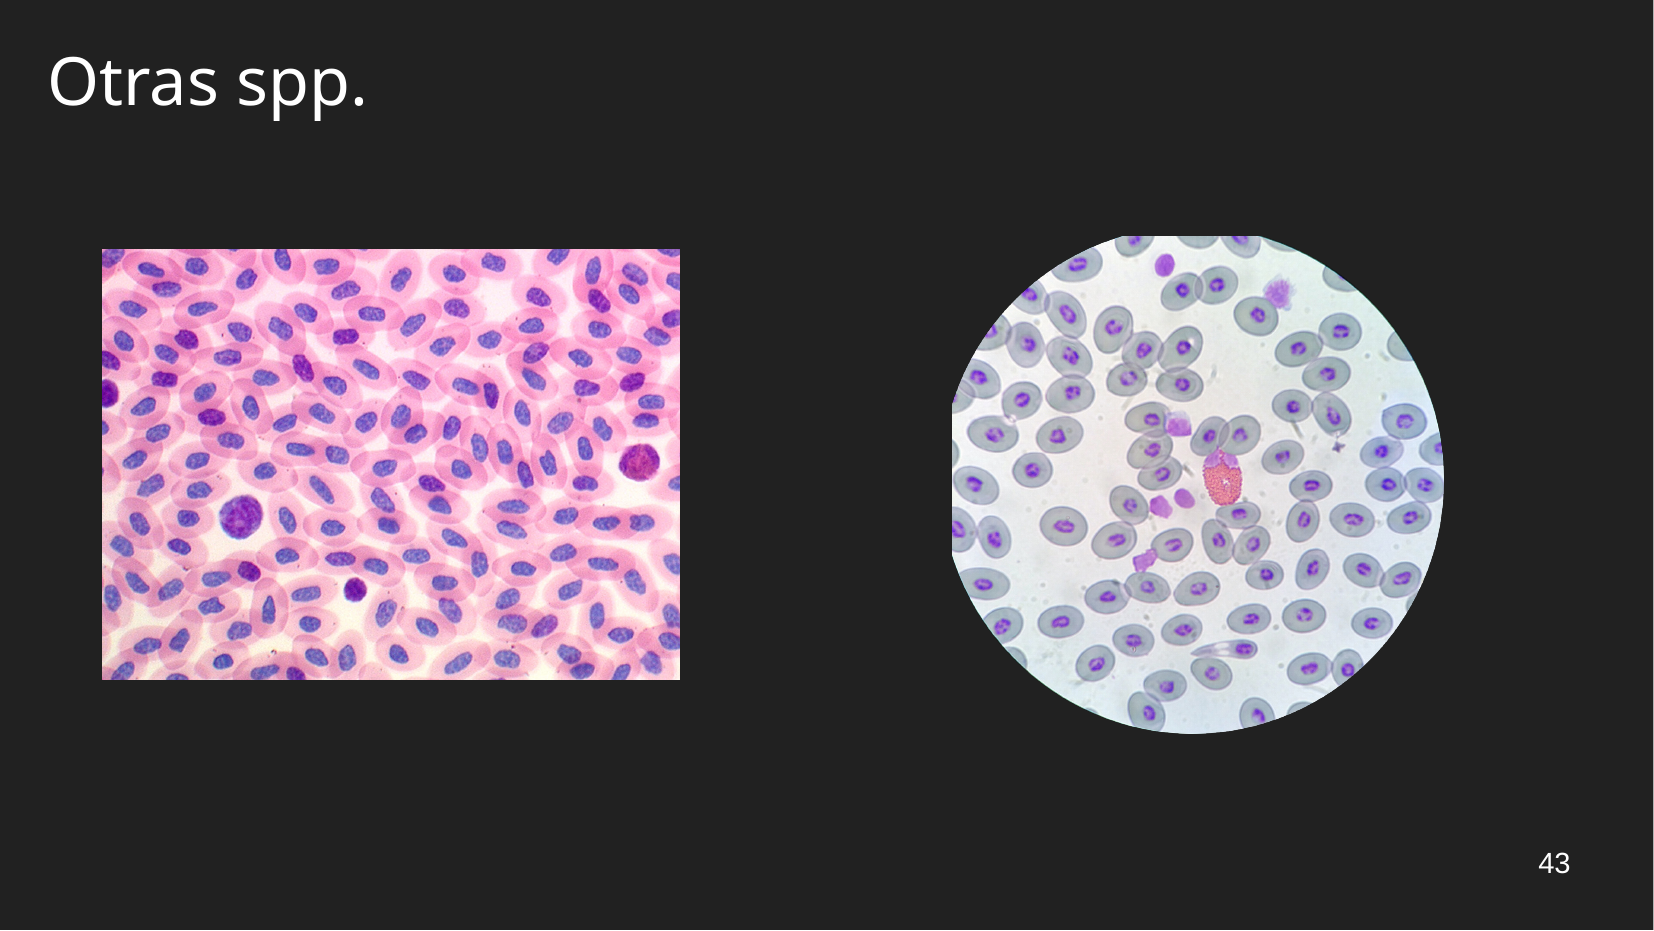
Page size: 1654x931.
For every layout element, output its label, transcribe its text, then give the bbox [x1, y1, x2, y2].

picture [102, 249, 680, 680]
picture [952, 236, 1447, 739]
title Otras spp. [47, 1, 1536, 157]
